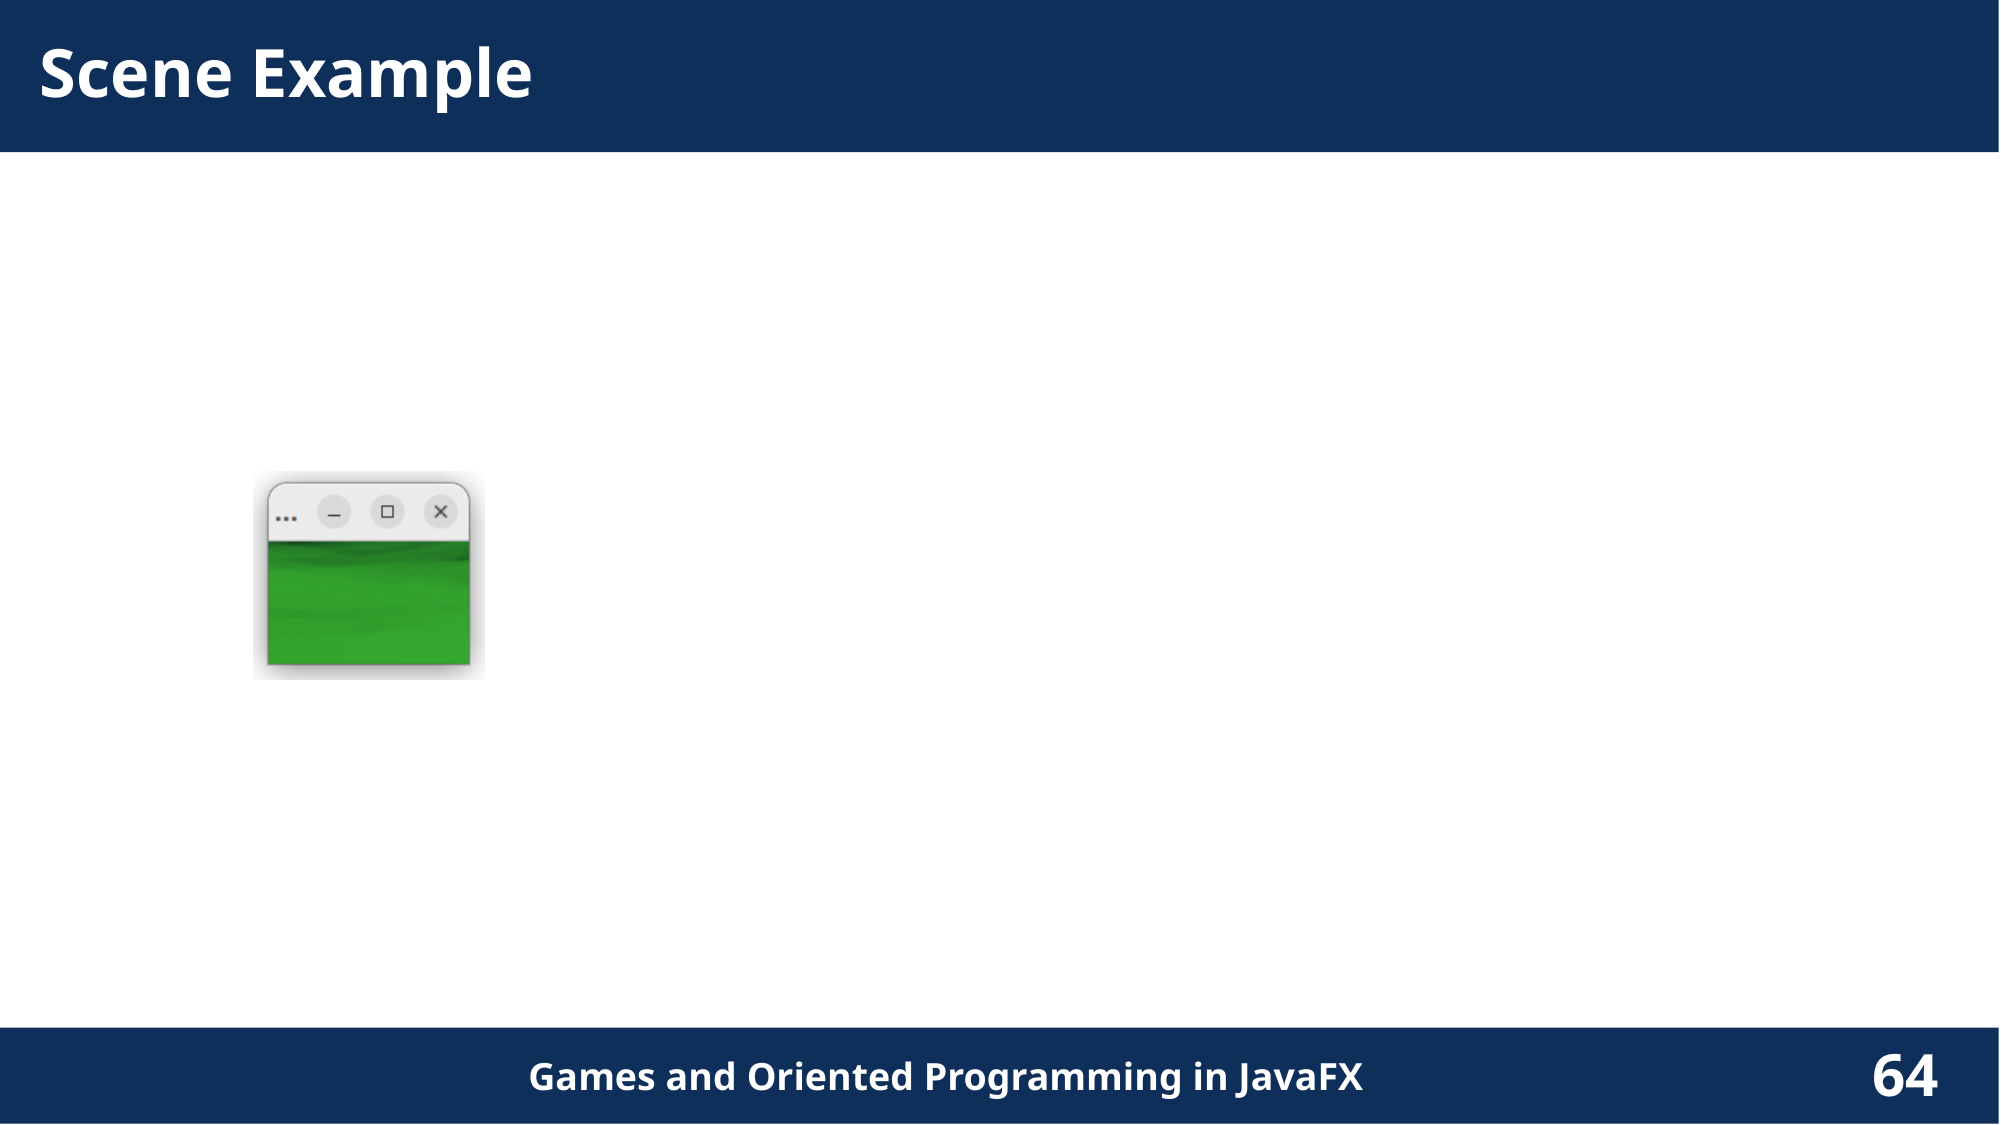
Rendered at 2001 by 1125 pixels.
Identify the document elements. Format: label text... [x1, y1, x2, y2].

text_box Scene Example [25, 23, 1999, 119]
picture [253, 471, 485, 680]
